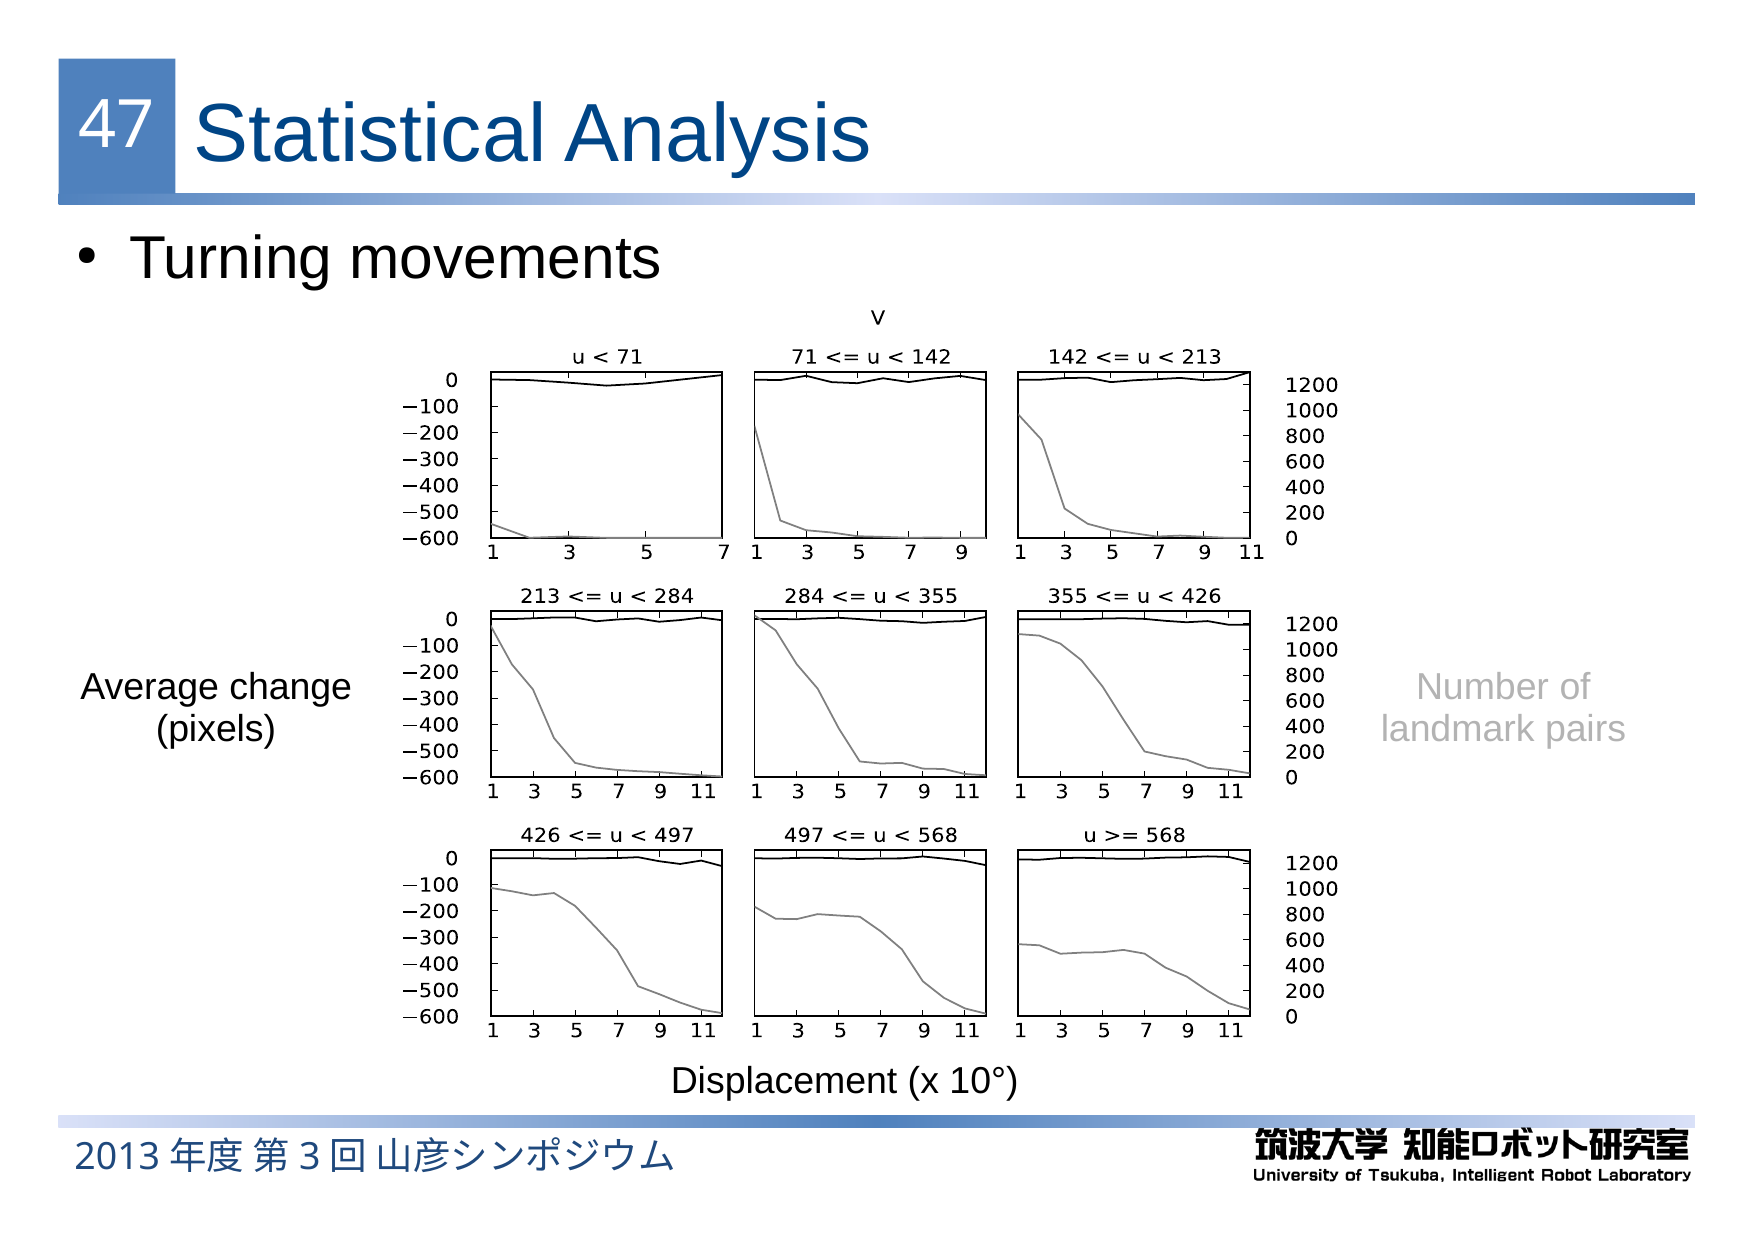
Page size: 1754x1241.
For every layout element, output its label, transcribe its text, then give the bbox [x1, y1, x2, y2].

title Statistical Analysis [193, 61, 1651, 205]
picture [1252, 1127, 1691, 1182]
text_box Displacement (x 10°) [538, 1051, 1151, 1109]
list Turning movements [58, 223, 1696, 876]
text_box Average change (pixels) [58, 658, 374, 758]
picture [388, 298, 1348, 1049]
text_box Number of landmark pairs [1345, 658, 1661, 758]
